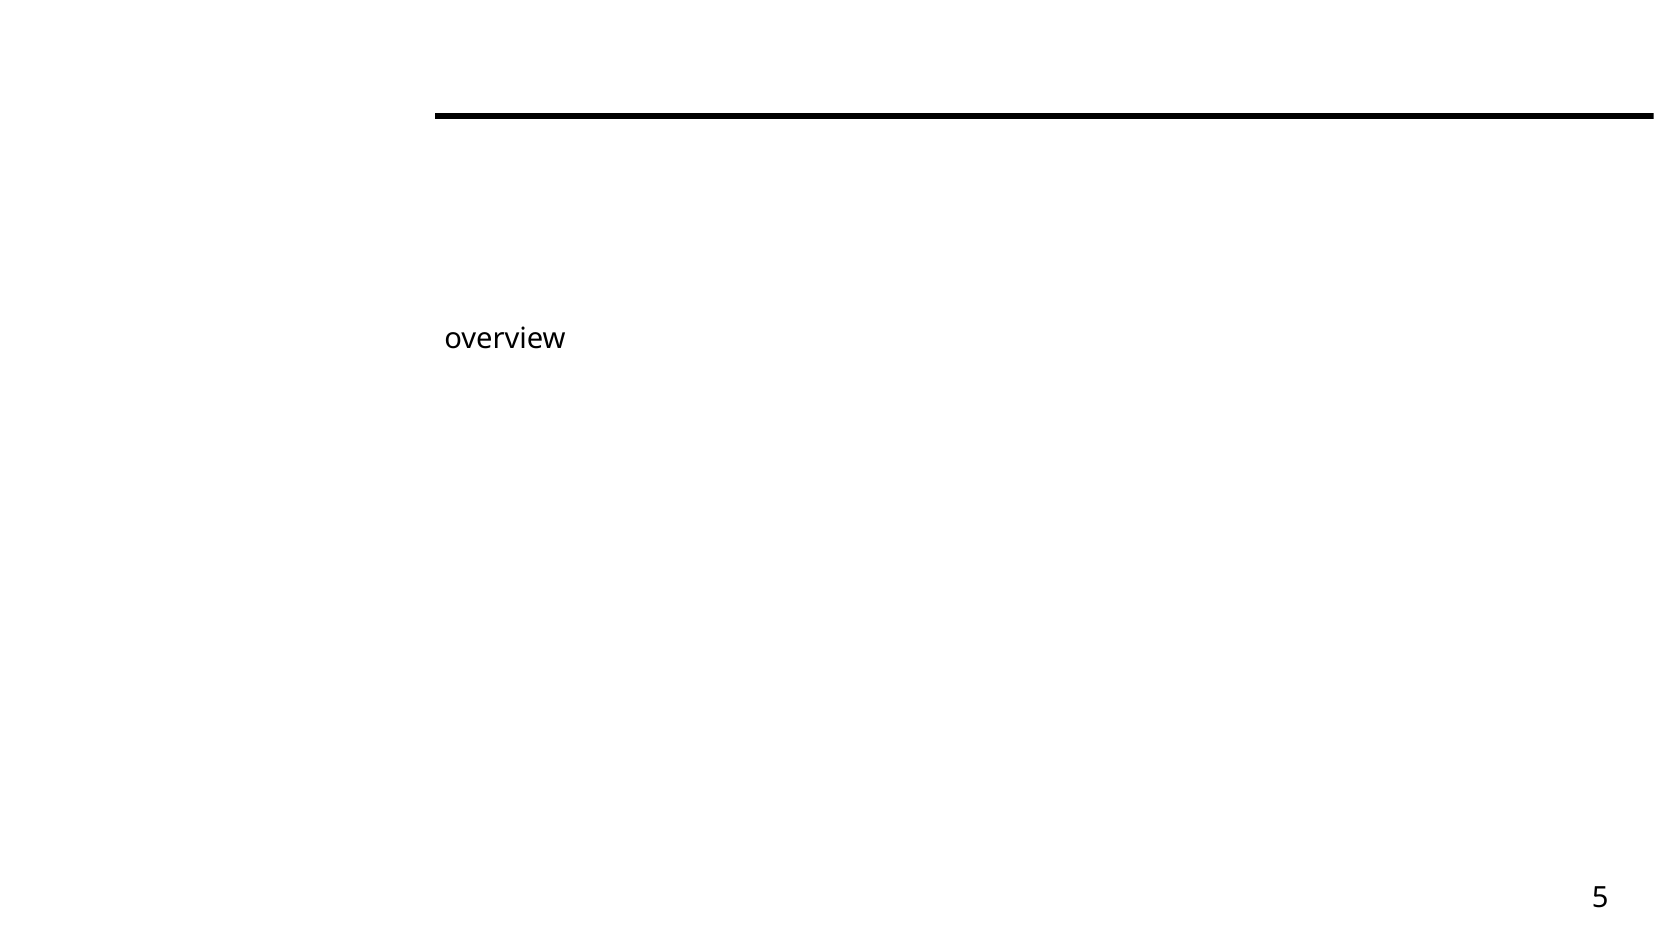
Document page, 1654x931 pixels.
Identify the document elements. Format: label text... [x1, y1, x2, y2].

text_box overview [429, 310, 741, 515]
